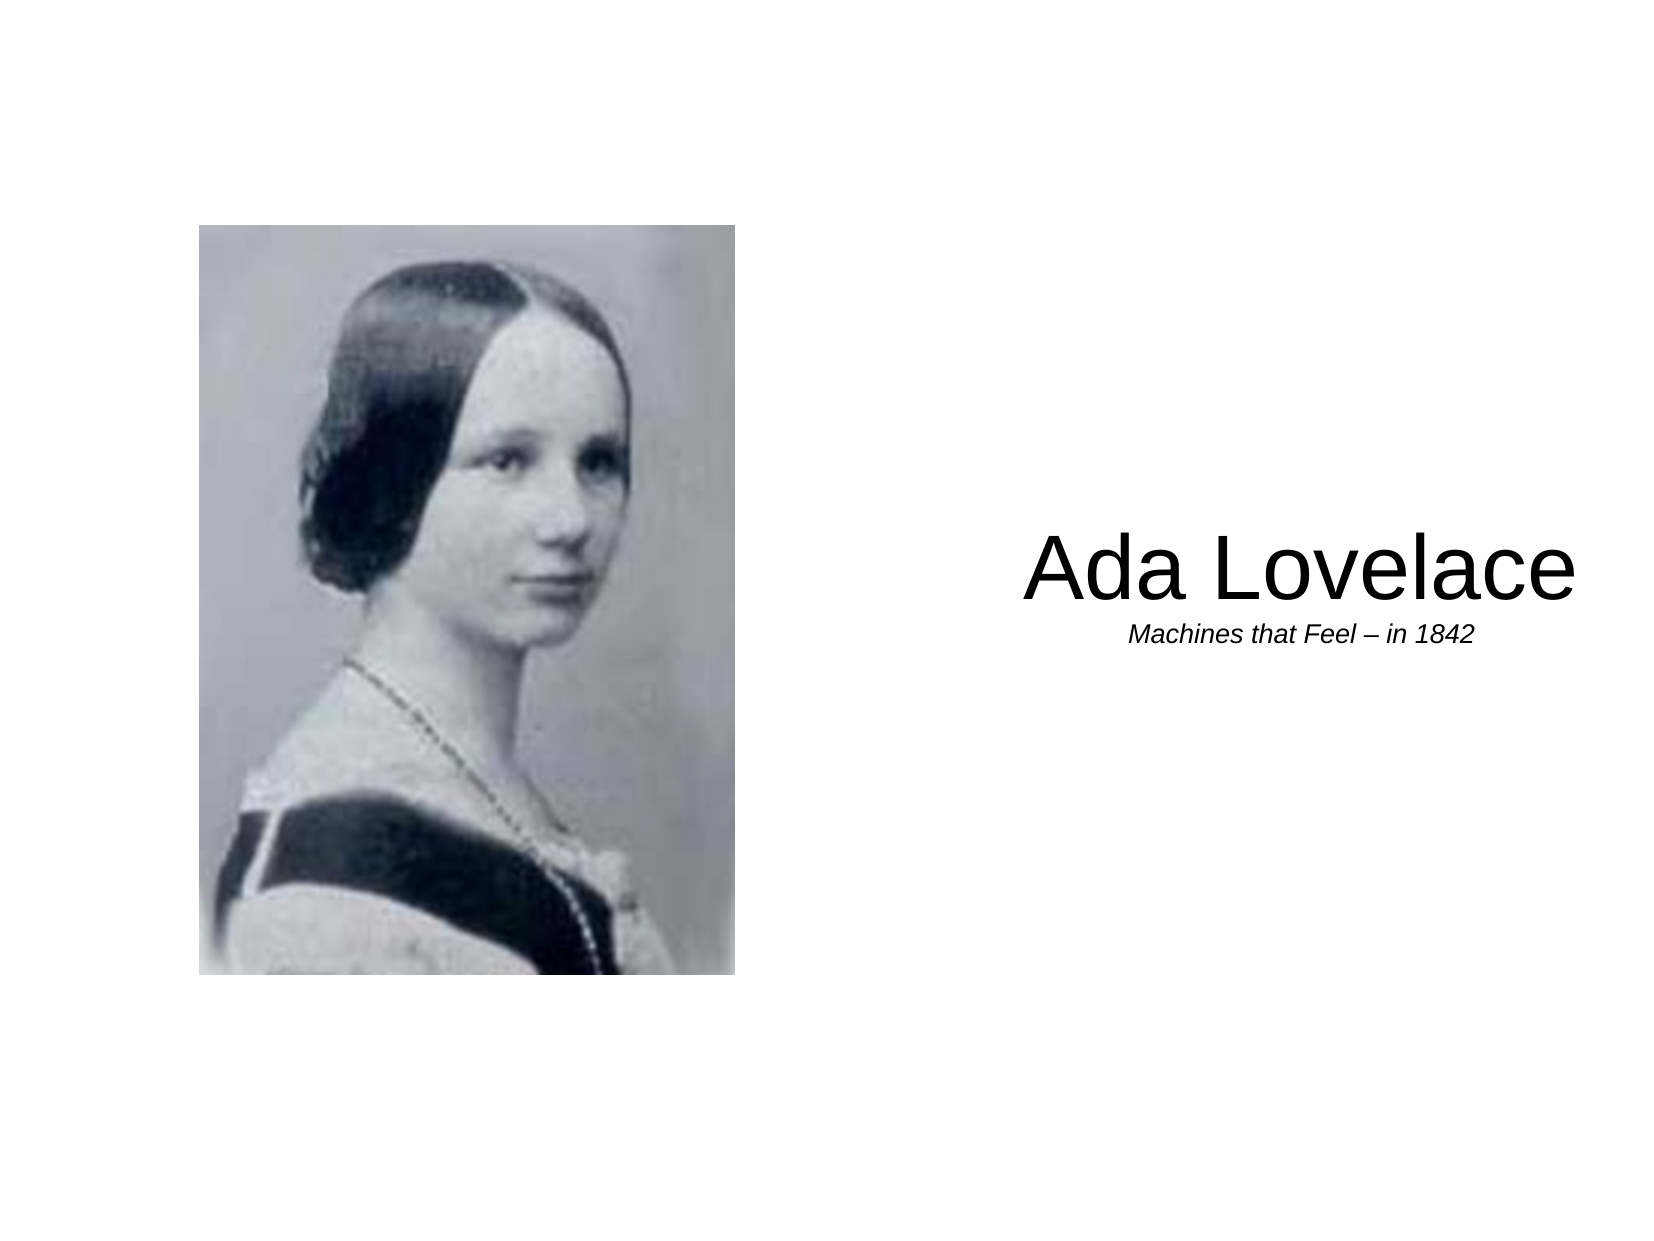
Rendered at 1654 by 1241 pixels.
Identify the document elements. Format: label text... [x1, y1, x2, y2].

picture [199, 225, 736, 976]
title Ada Lovelace Machines that Feel – in 1842 [736, 476, 1654, 691]
